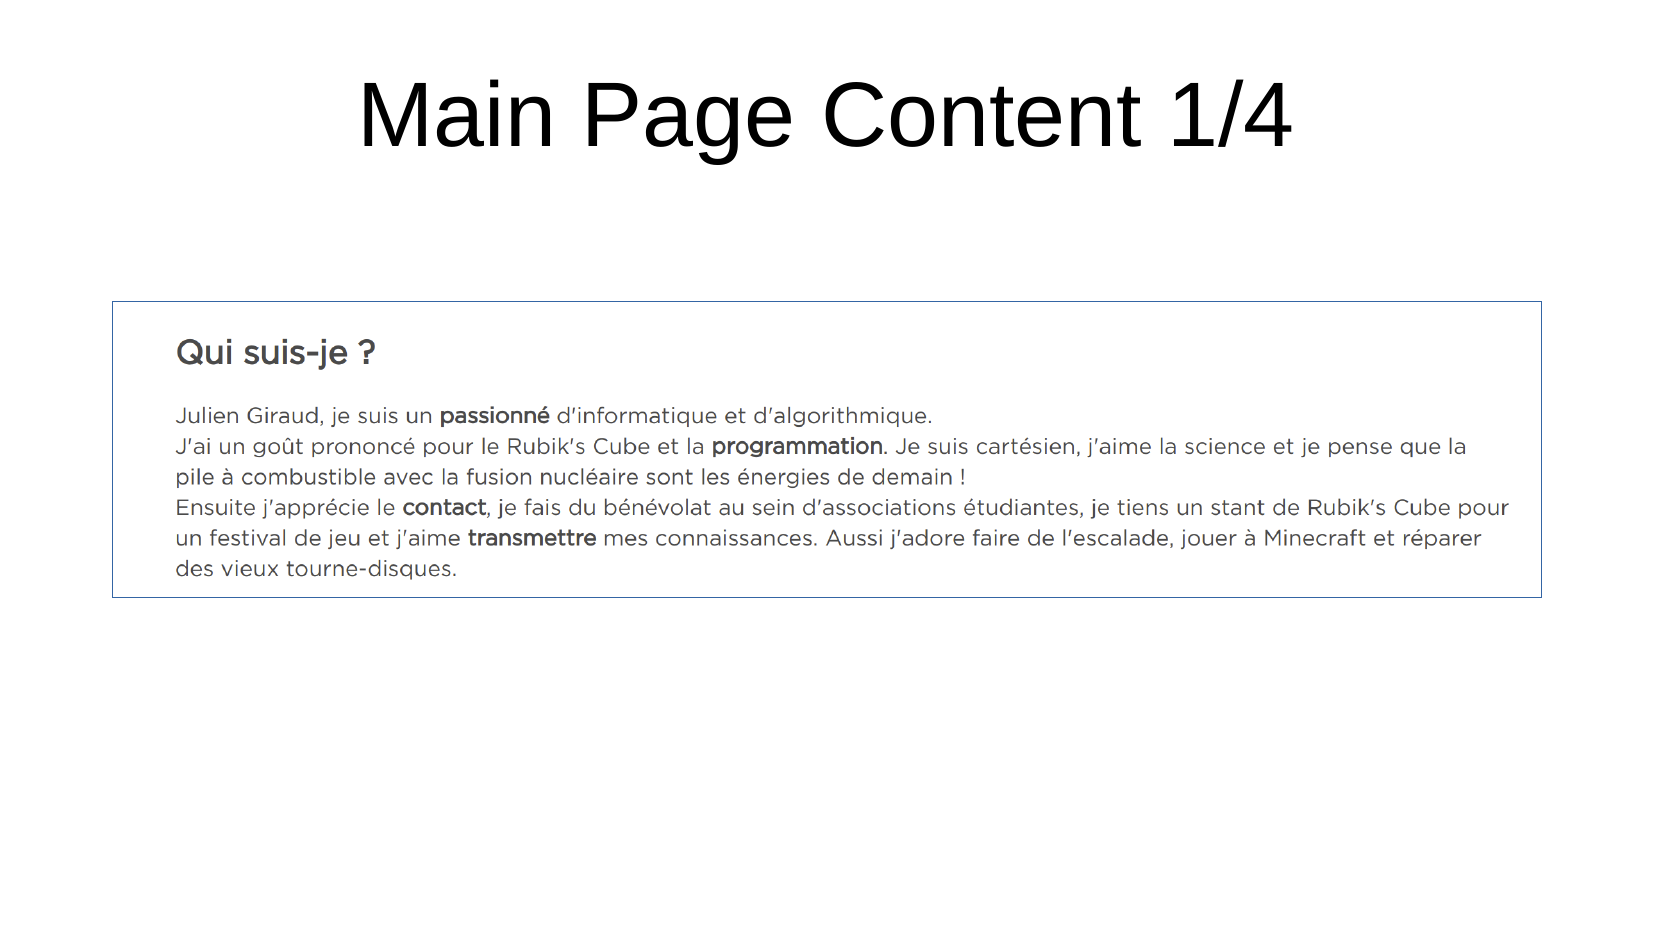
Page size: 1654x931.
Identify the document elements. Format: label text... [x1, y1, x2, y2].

picture [112, 301, 1542, 598]
title Main Page Content 1/4 [82, 37, 1571, 193]
